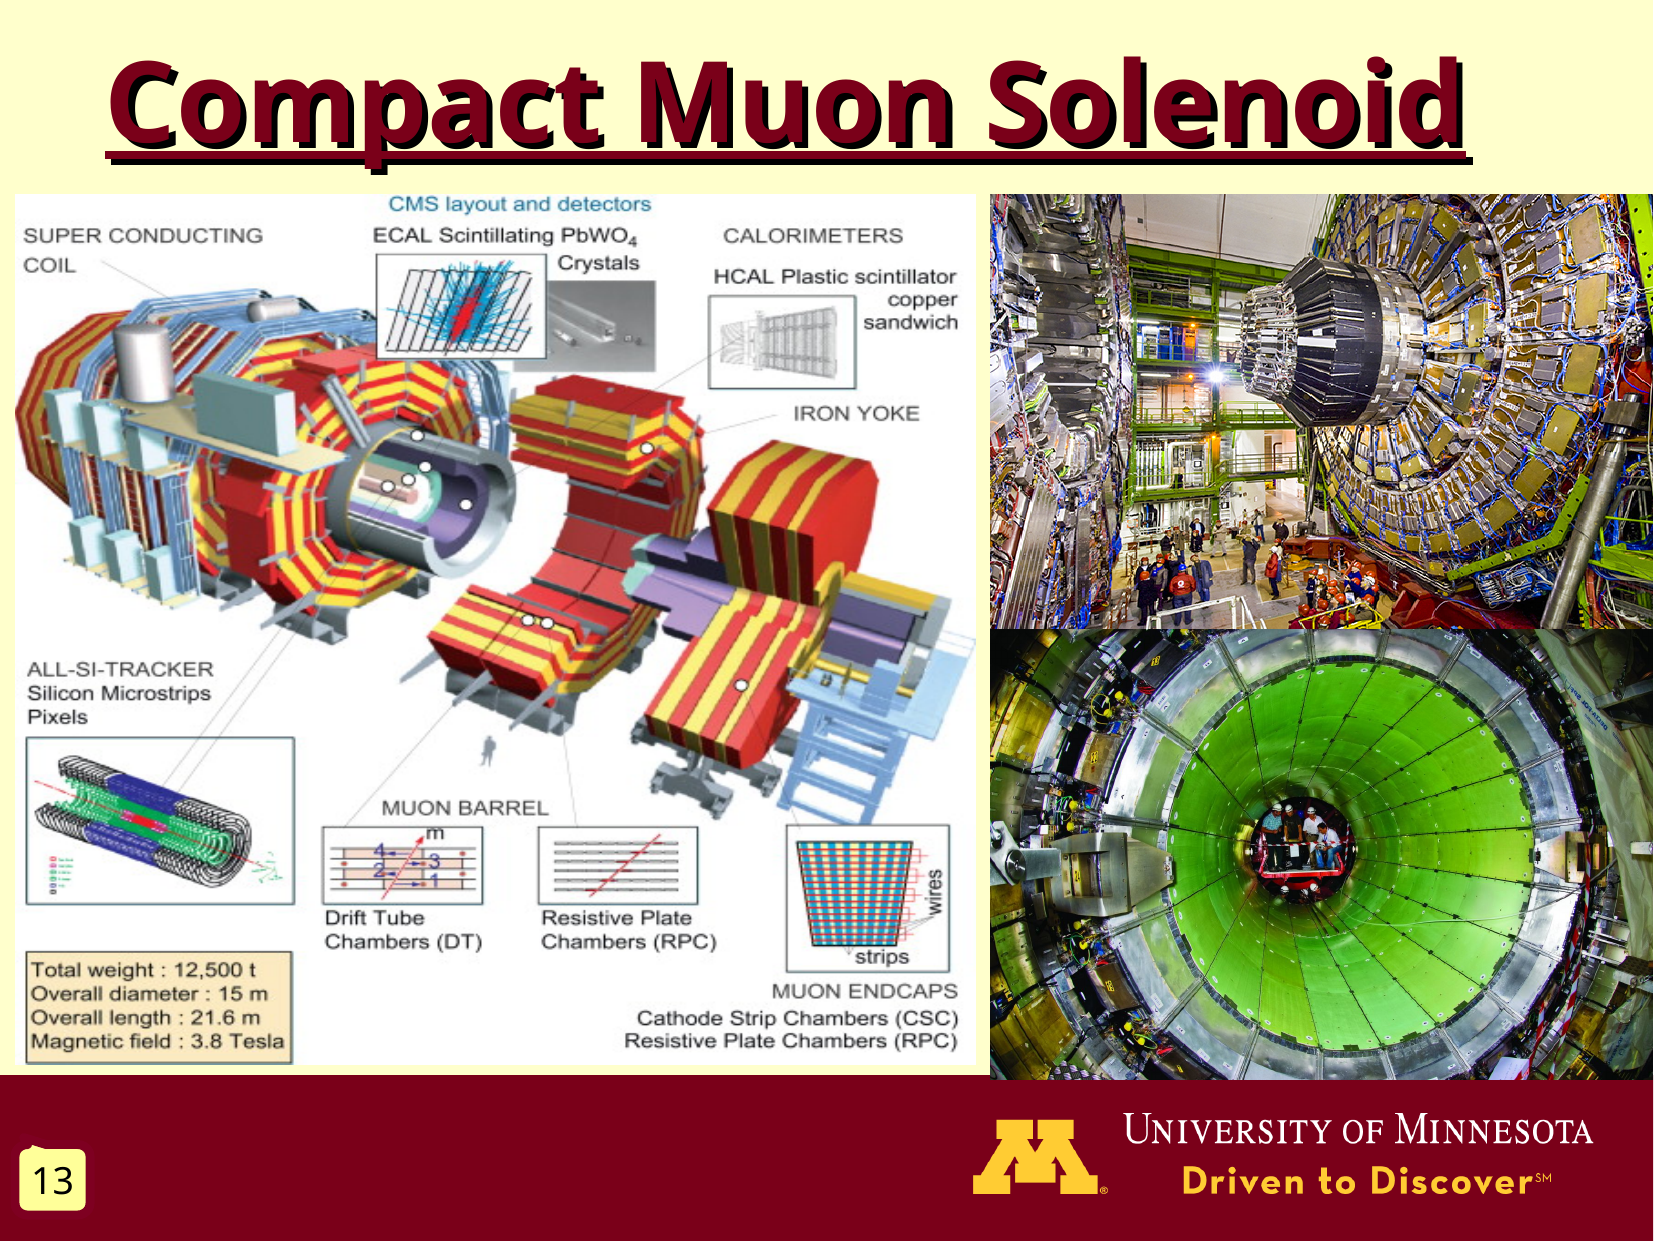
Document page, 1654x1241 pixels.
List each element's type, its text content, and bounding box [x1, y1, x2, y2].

picture [15, 194, 976, 1066]
picture [0, 194, 1654, 1241]
text_box 13 [15, 1137, 91, 1216]
title Compact Muon Solenoid [90, 14, 1496, 181]
